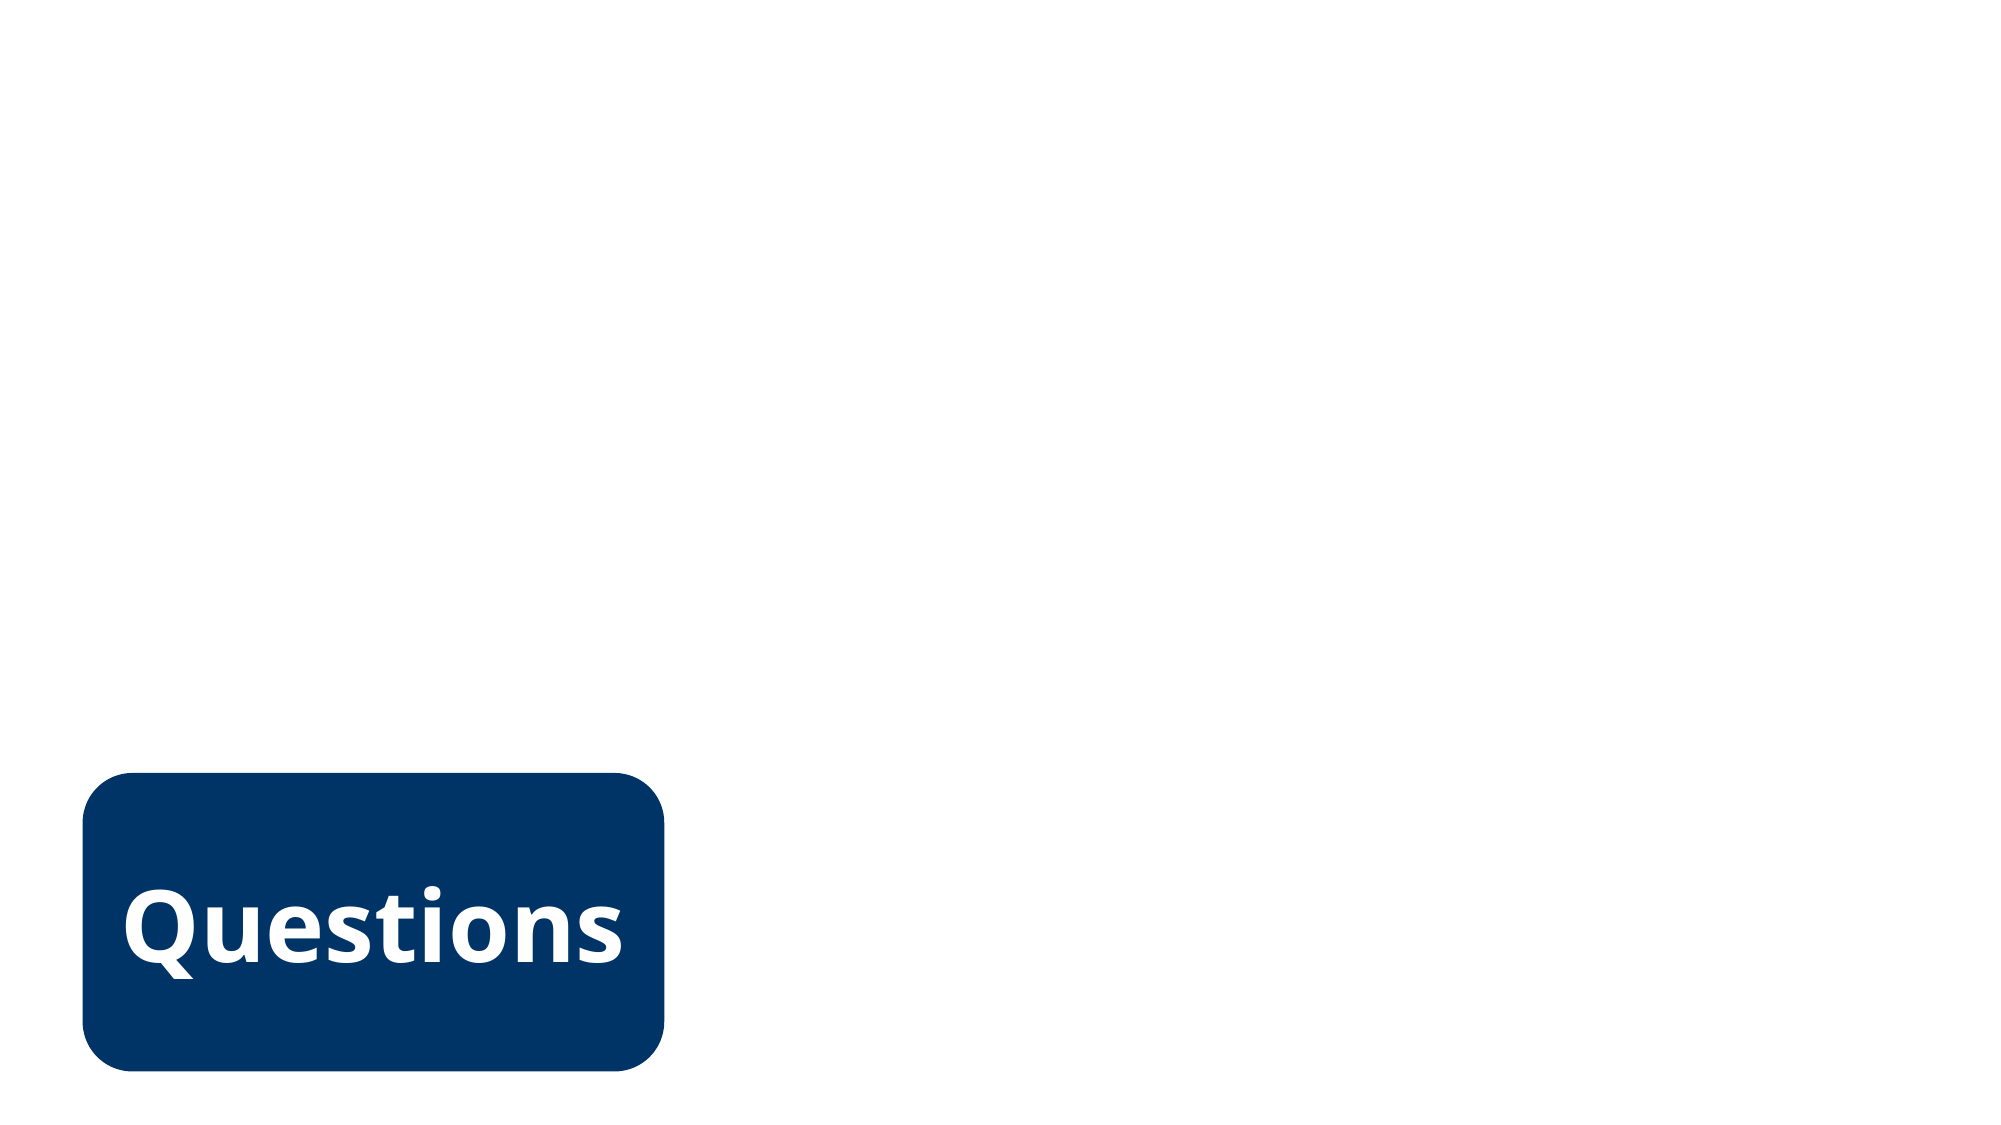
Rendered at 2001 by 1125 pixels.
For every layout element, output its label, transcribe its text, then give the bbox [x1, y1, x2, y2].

text_box Questions [82, 772, 665, 1072]
